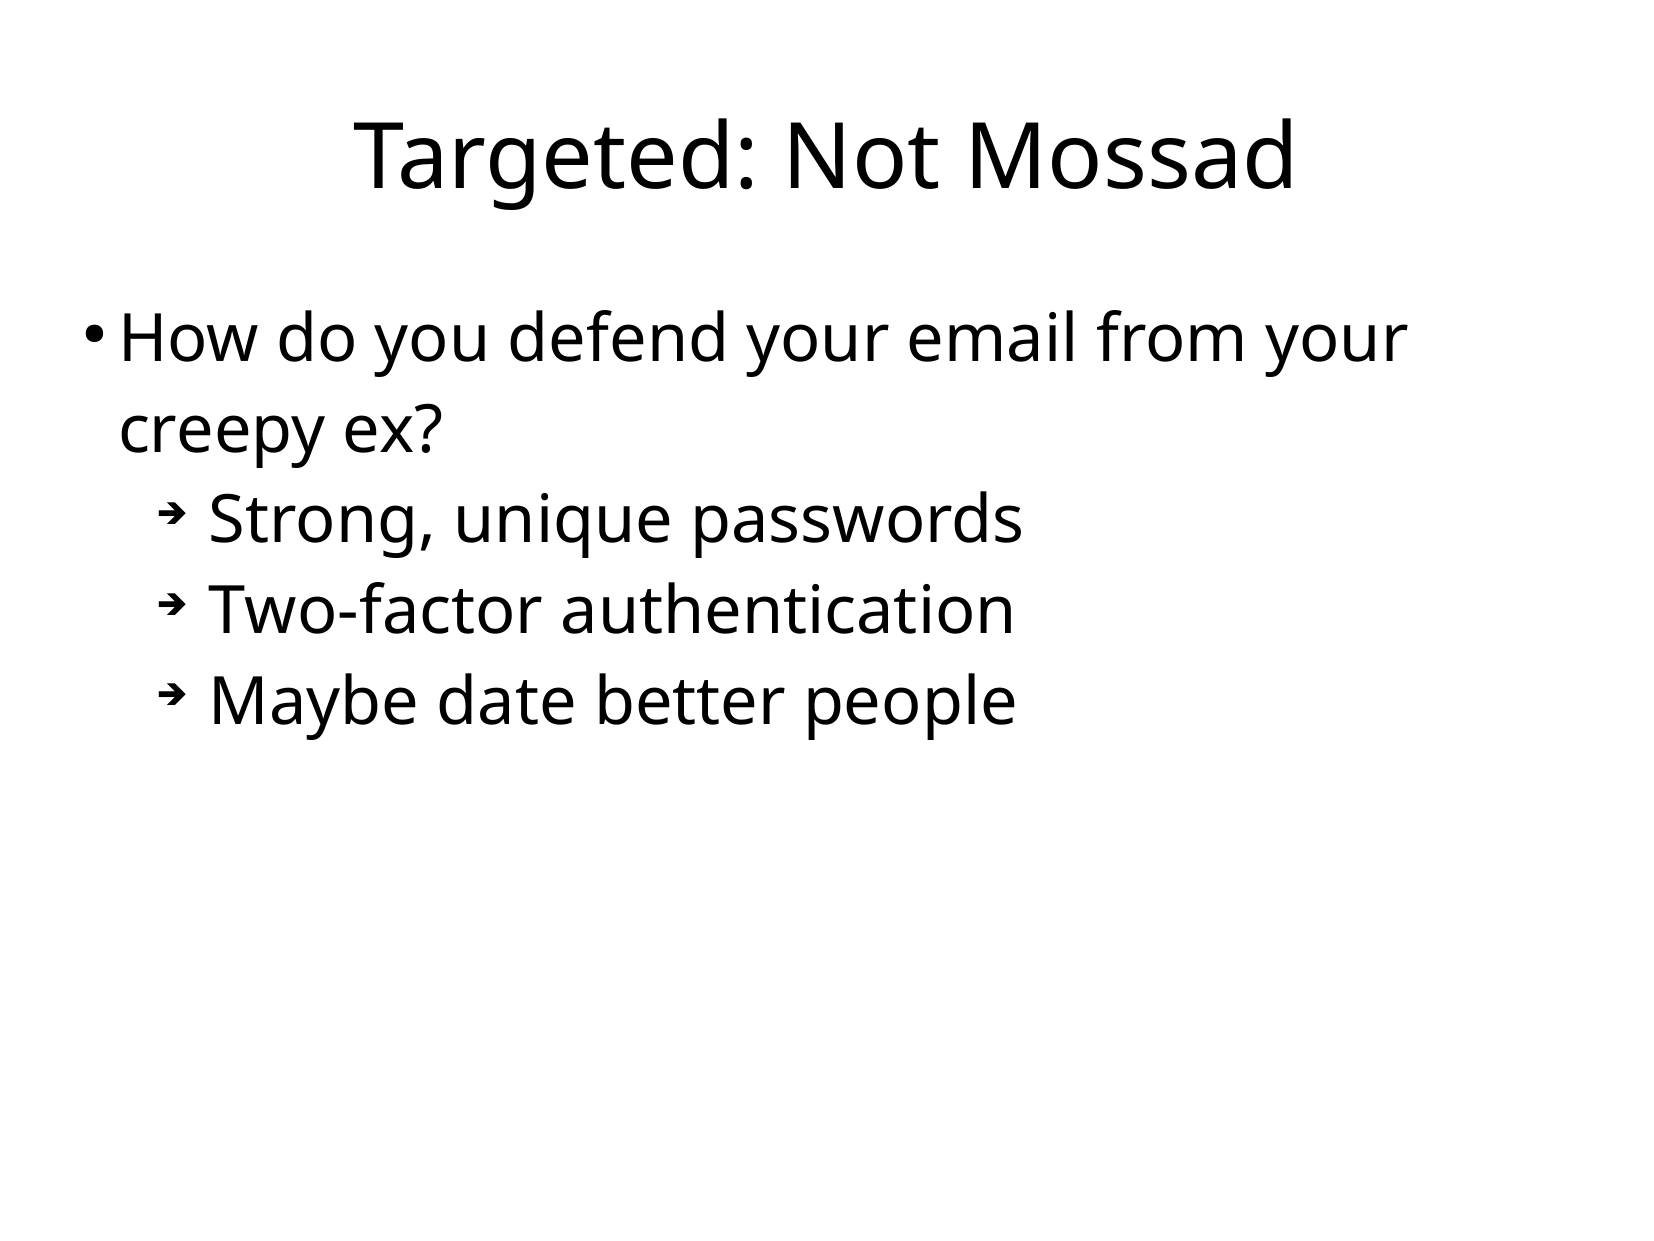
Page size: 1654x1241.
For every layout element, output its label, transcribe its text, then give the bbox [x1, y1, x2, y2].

subtitle How do you defend your email from your creepy ex? Strong, unique passwords Two-factor authentication Maybe date better people [82, 290, 1571, 1010]
title Targeted: Not Mossad [82, 49, 1571, 257]
